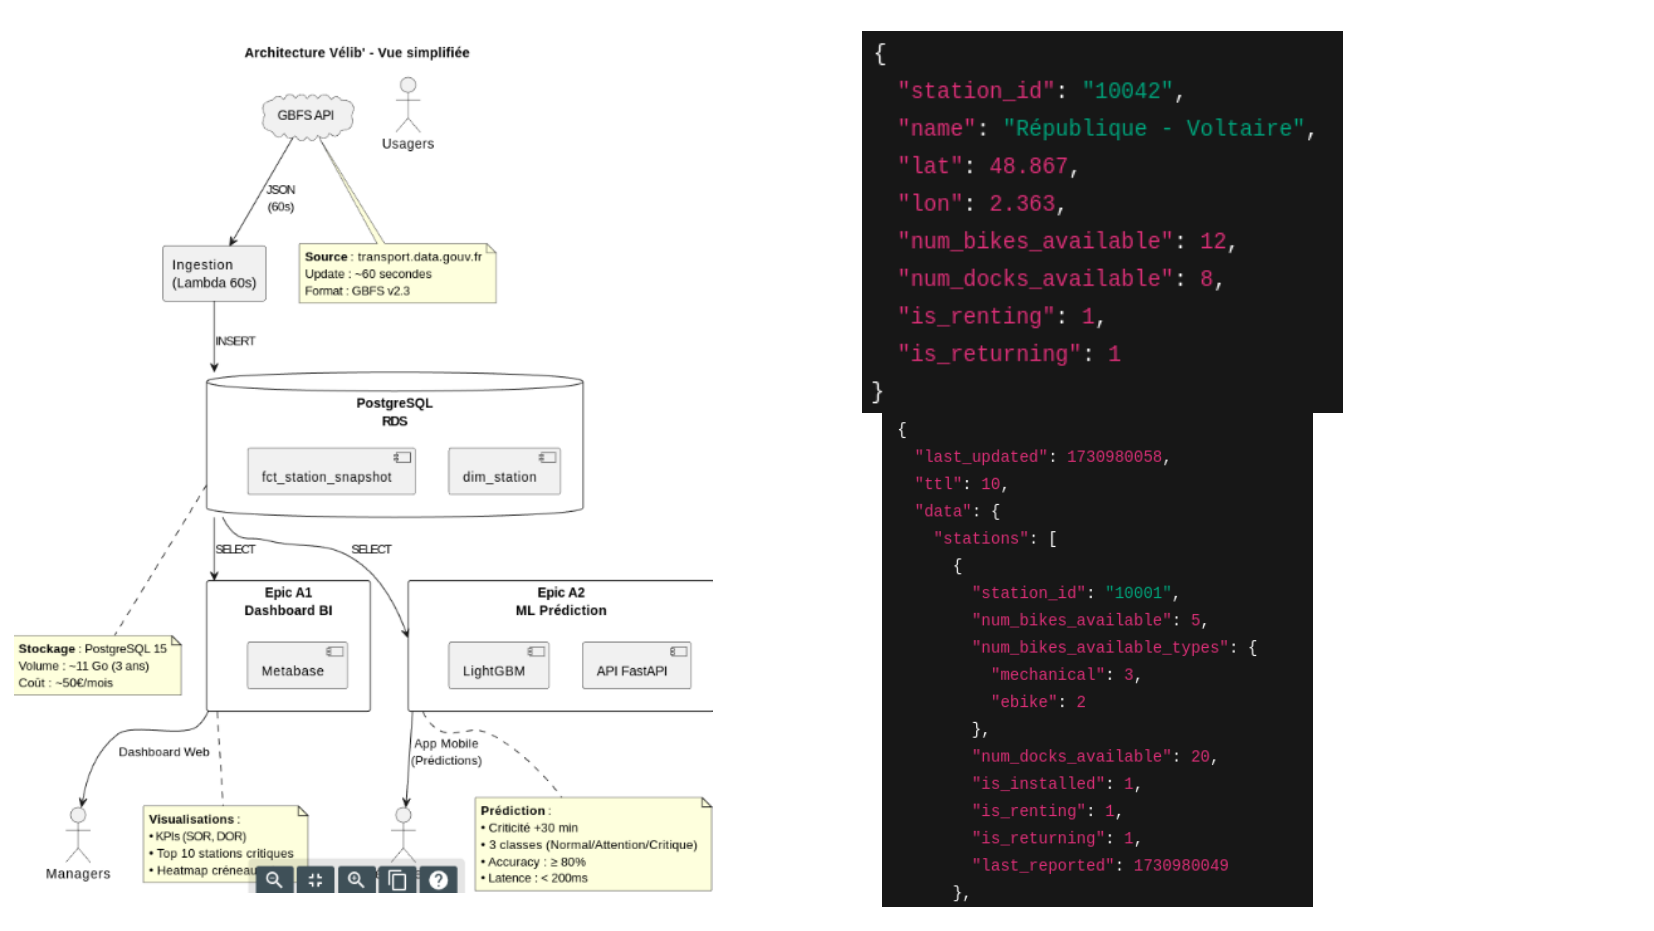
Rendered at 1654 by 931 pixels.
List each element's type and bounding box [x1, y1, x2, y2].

picture [862, 31, 1343, 907]
picture [14, 37, 713, 893]
